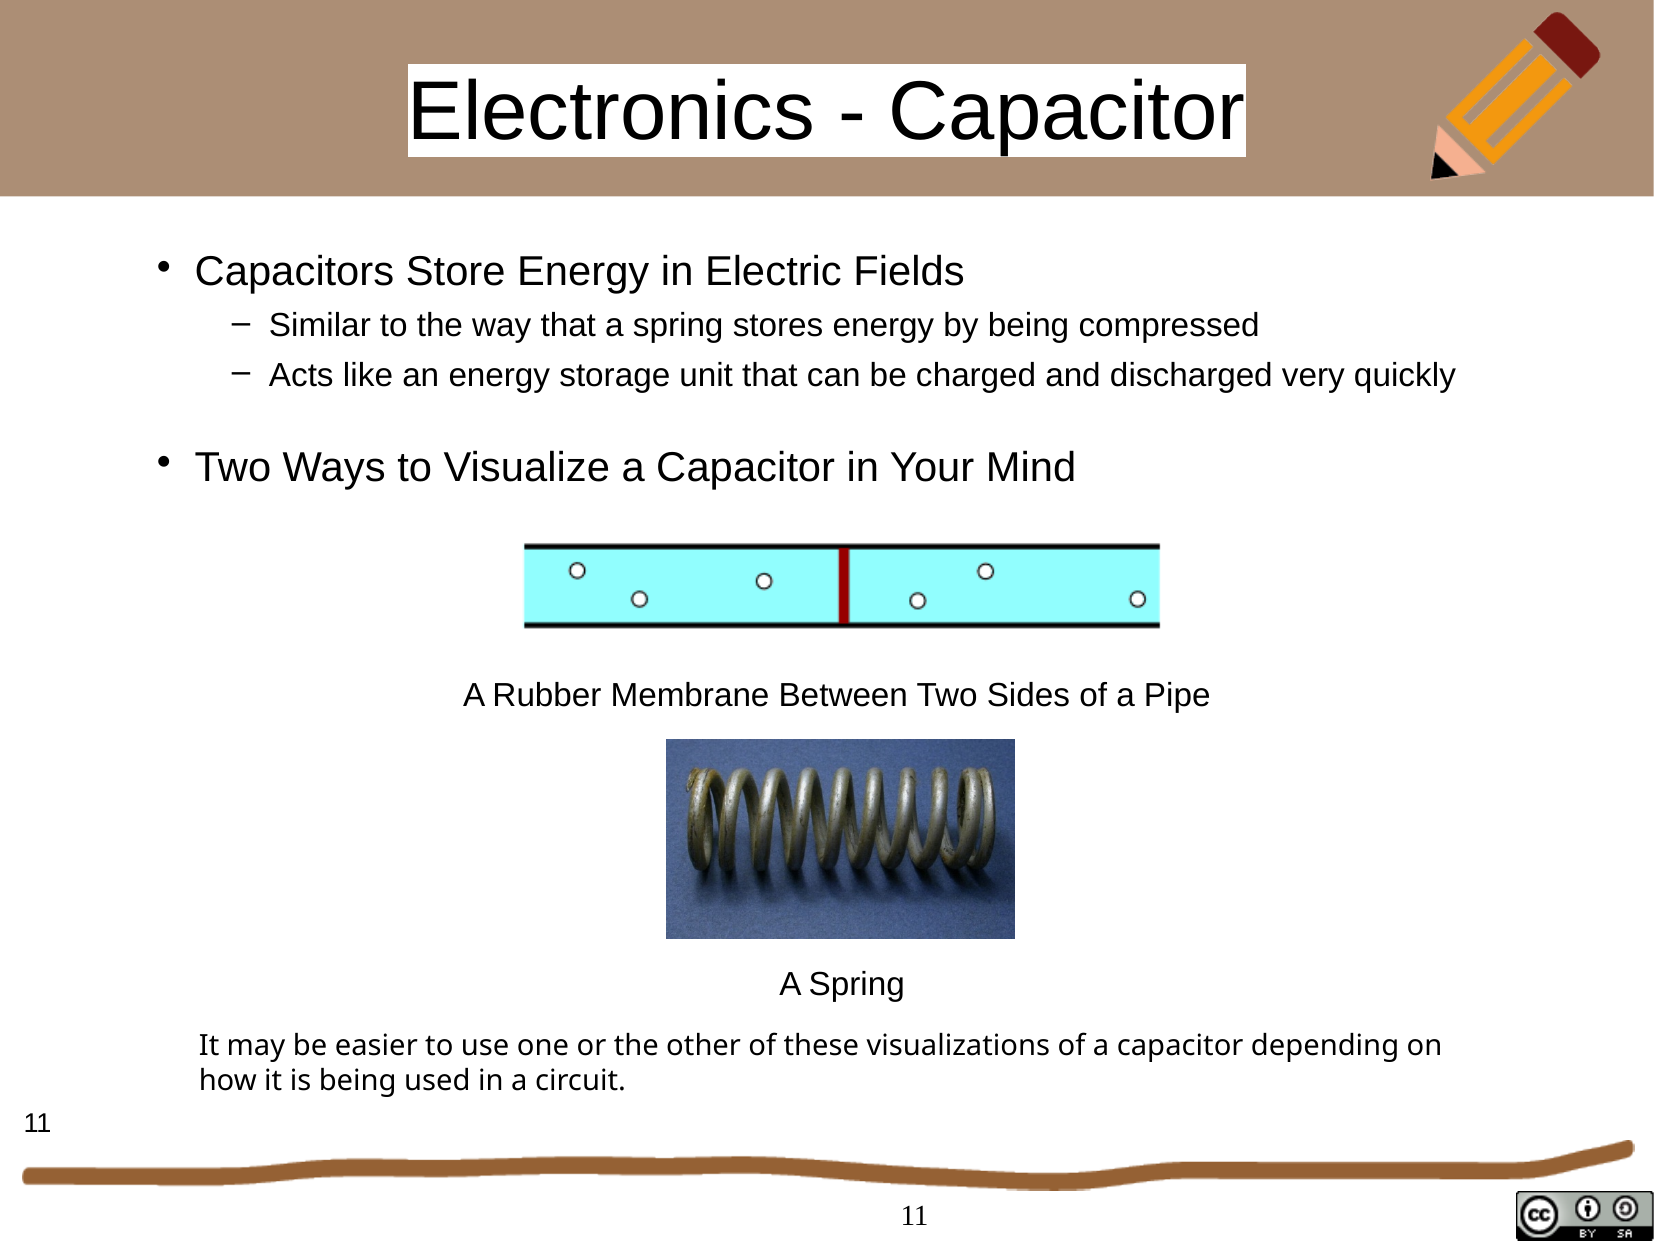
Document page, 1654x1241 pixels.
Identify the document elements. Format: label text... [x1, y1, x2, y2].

text_box A Rubber Membrane Between Two Sides of a Pipe [448, 665, 1227, 721]
title Electronics - Capacitor [82, 49, 1571, 172]
text_box Capacitors Store Energy in Electric Fields Similar to the way that a spring stores energy by being compressed Acts like an energy storage unit that can be charged and discharged very quickly Two Ways to Visualize a Capacitor in Your Mind [141, 240, 1529, 1044]
text_box It may be easier to use one or the other of these visualizations of a capacitor depending on how it is being used in a circuit. [183, 1019, 1484, 1104]
text_box <number> [4, 1097, 71, 1147]
picture [666, 739, 1015, 939]
picture [487, 501, 1204, 668]
picture [1430, 12, 1601, 181]
text_box A Spring [764, 954, 921, 1010]
picture [22, 1140, 1654, 1241]
